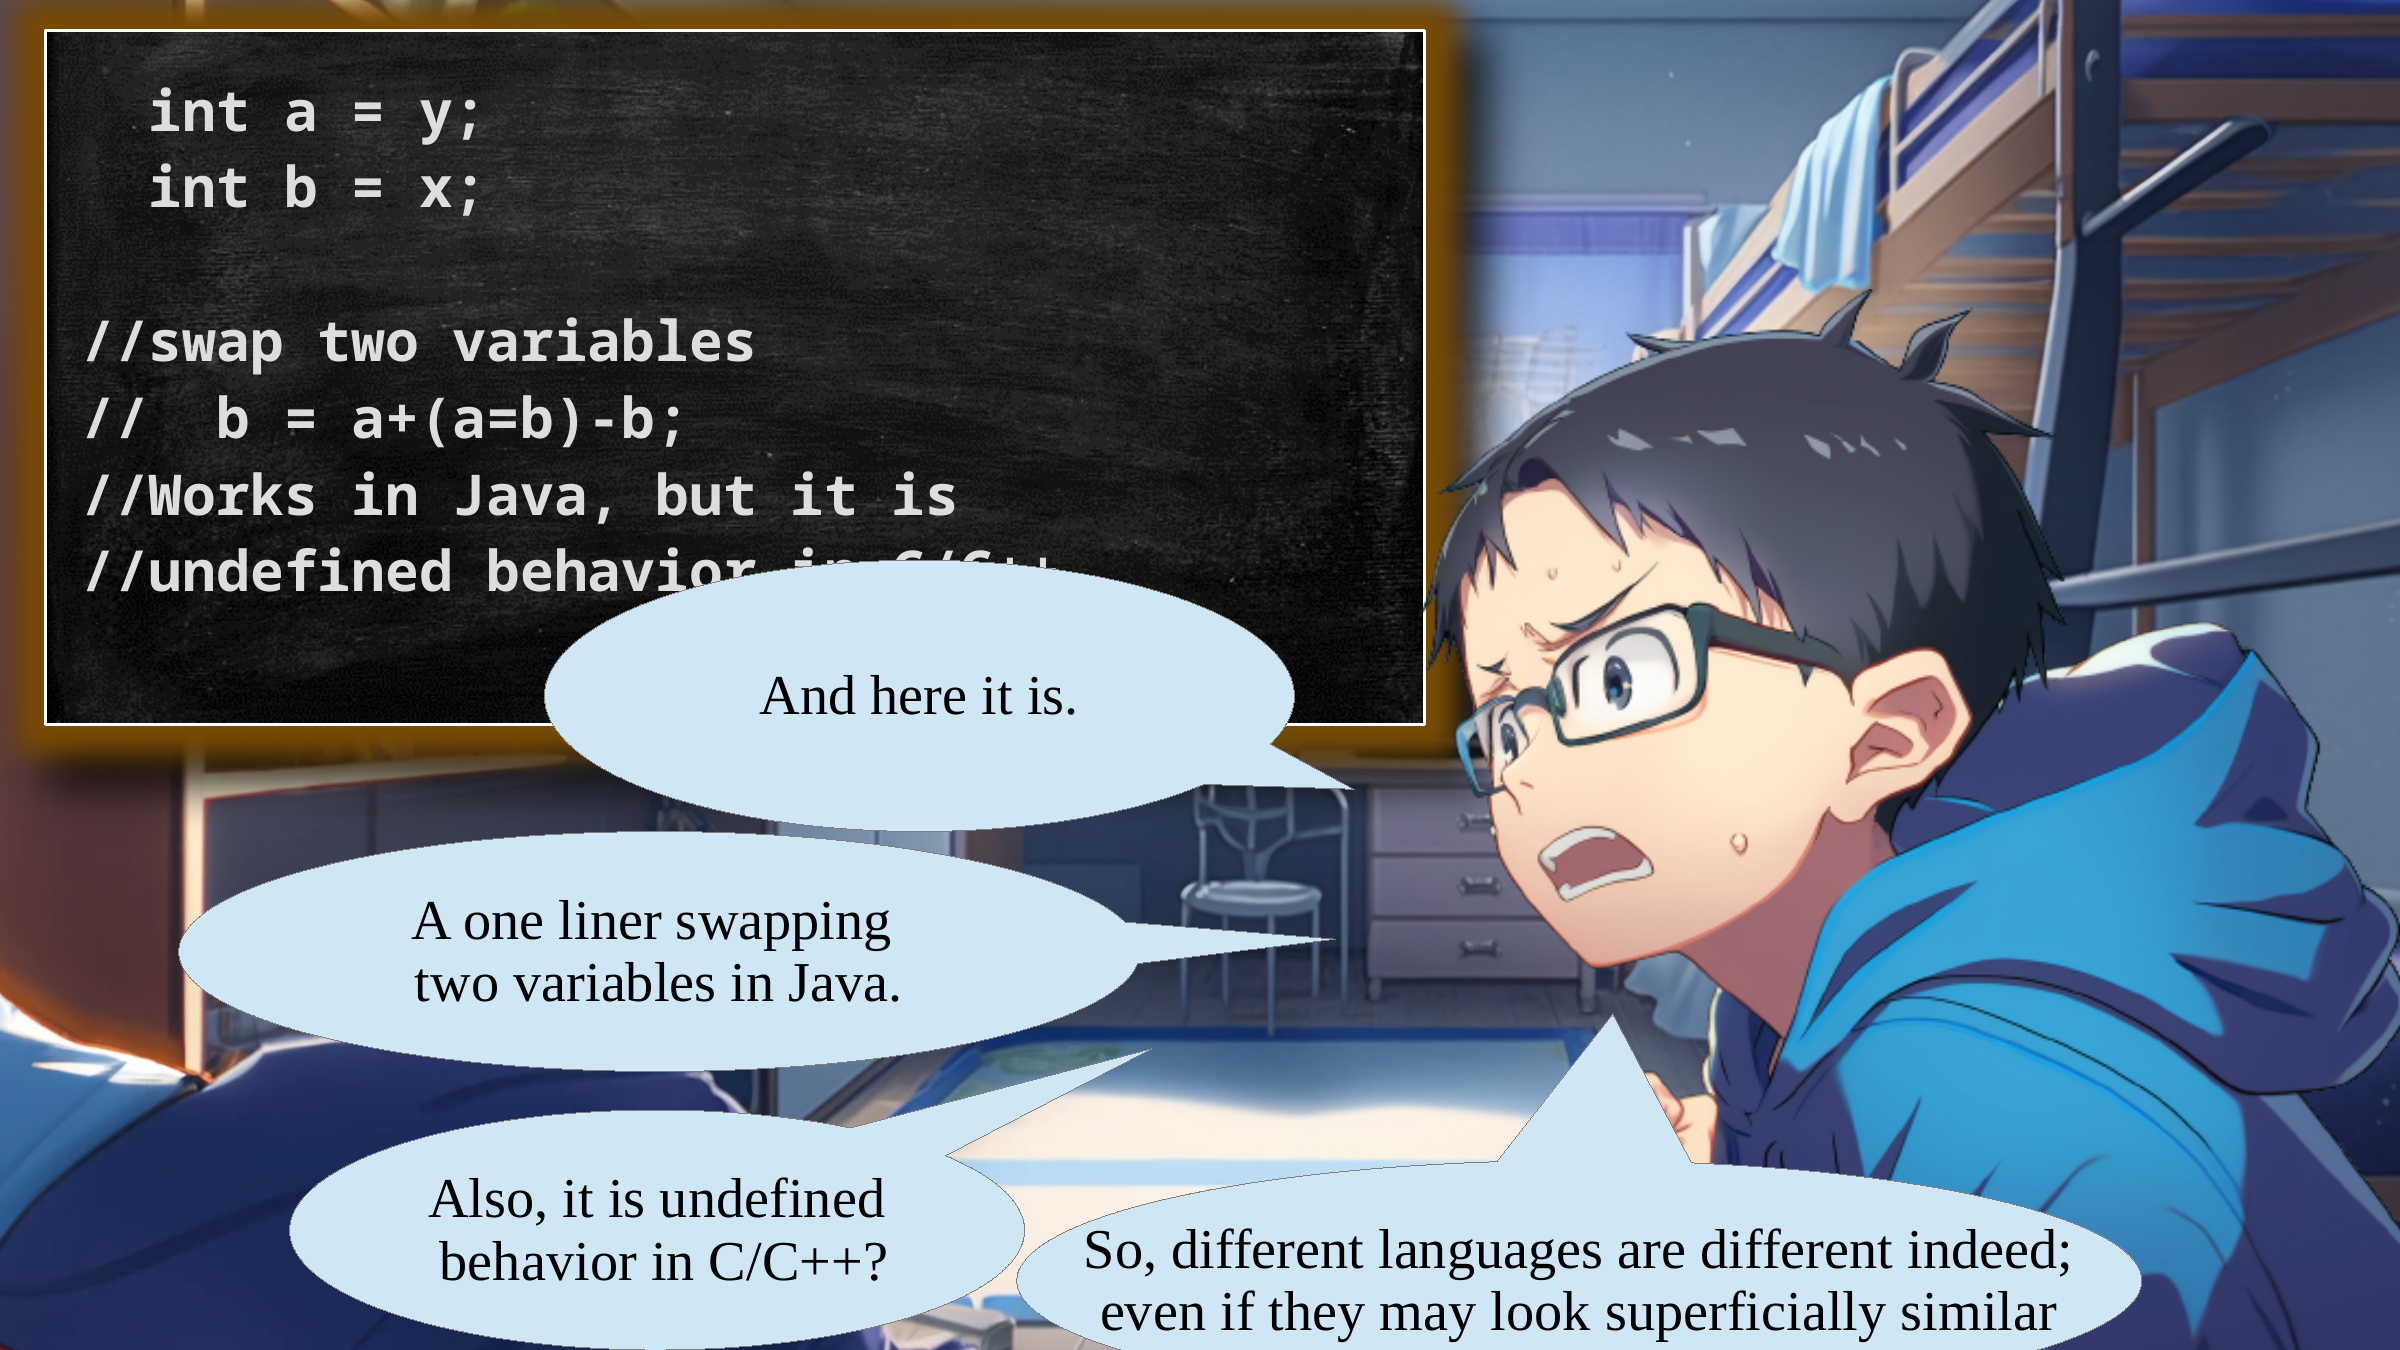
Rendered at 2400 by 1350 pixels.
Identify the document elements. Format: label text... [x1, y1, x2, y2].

text_box int a = y; int b = x; //swap two variables // b = a+(a=b)-b; //Works in Java, but it is //undefined behavior in C/C++ [66, 63, 1379, 780]
text_box So, different languages are different indeed; even if they may look superficially similar [1016, 1013, 2142, 1350]
text_box And here it is. [544, 560, 1320, 832]
picture [0, 0, 2400, 1350]
text_box A one liner swapping two variables in Java. [178, 831, 1336, 1072]
text_box Also, it is undefined behavior in C/C++? [289, 1048, 1152, 1350]
